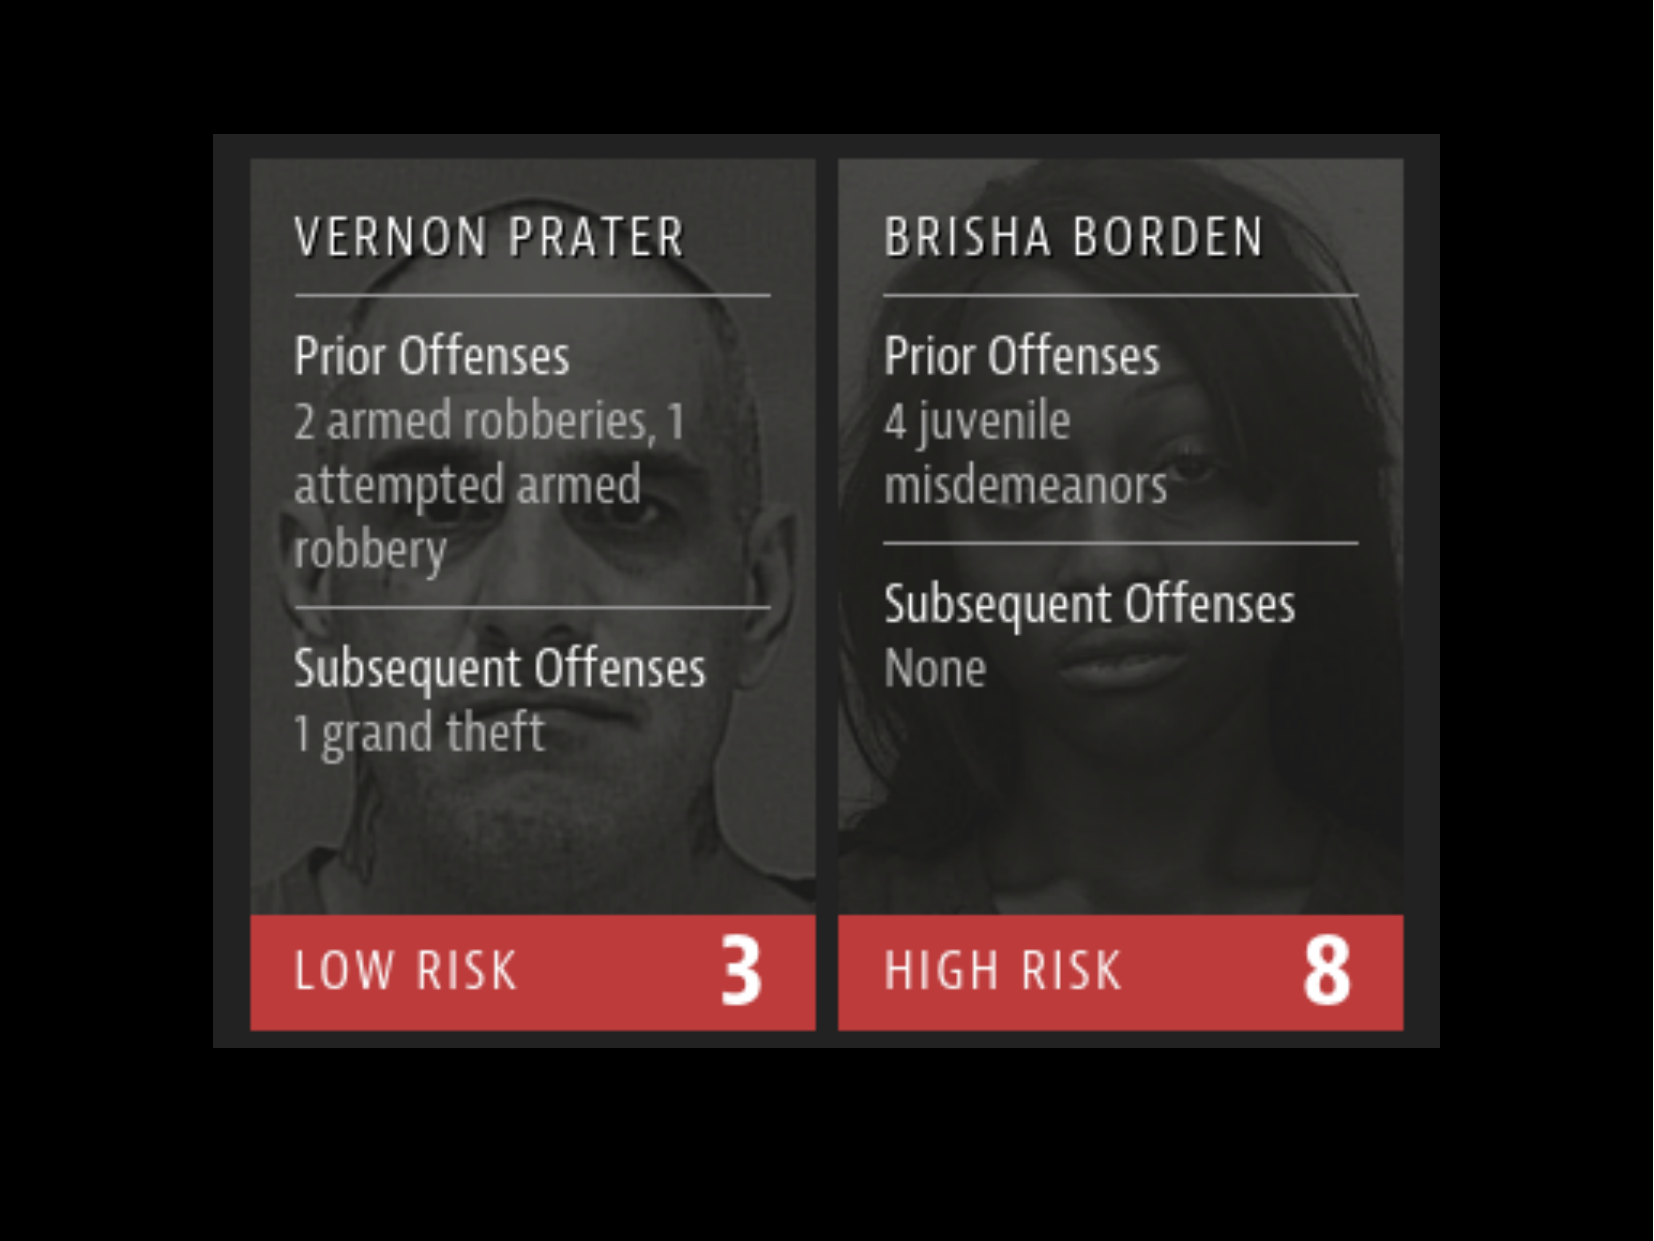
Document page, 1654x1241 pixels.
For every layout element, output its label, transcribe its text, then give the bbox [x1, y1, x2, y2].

picture [213, 134, 1440, 1048]
subtitle Bias [82, 49, 1571, 1010]
